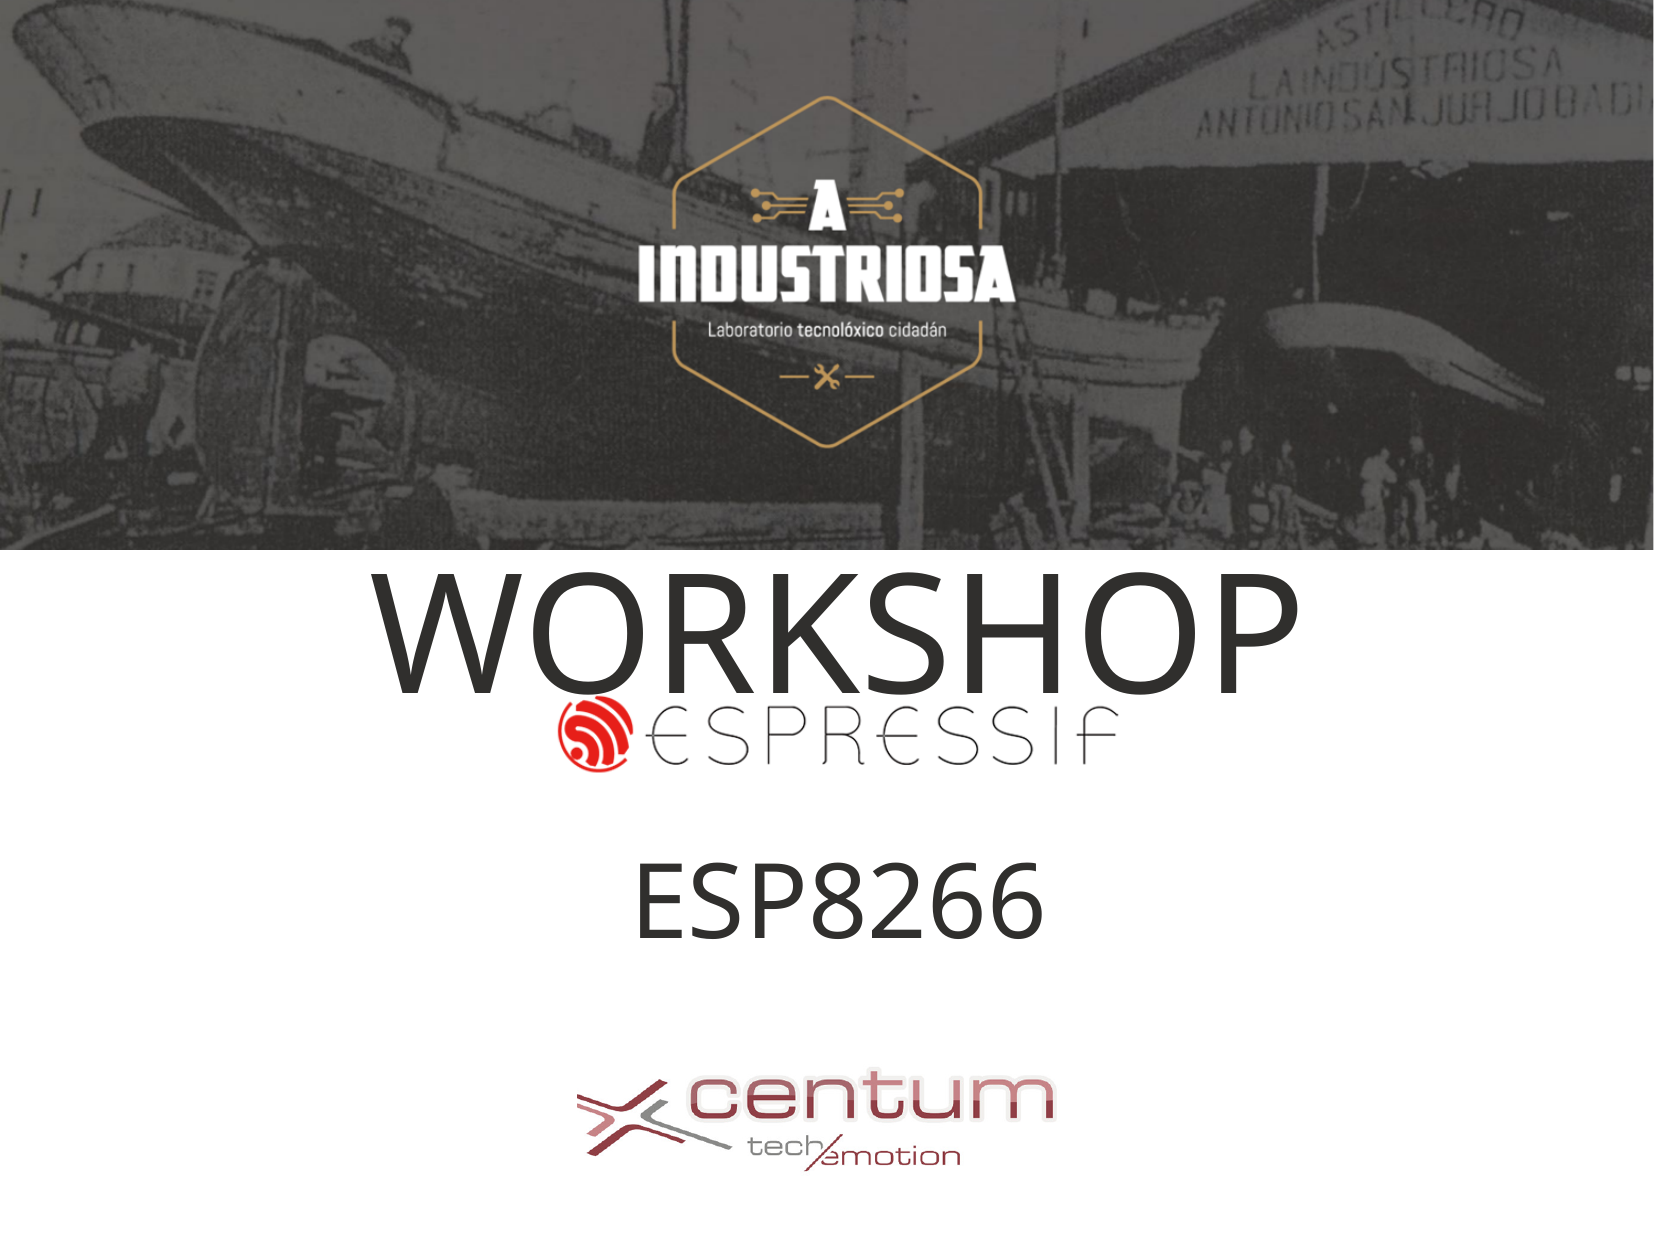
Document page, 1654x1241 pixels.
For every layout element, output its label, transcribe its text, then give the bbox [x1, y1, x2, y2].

text_box WORKSHOP ESP8266 [224, 507, 1453, 993]
picture [0, 0, 1654, 550]
picture [577, 1045, 1075, 1183]
